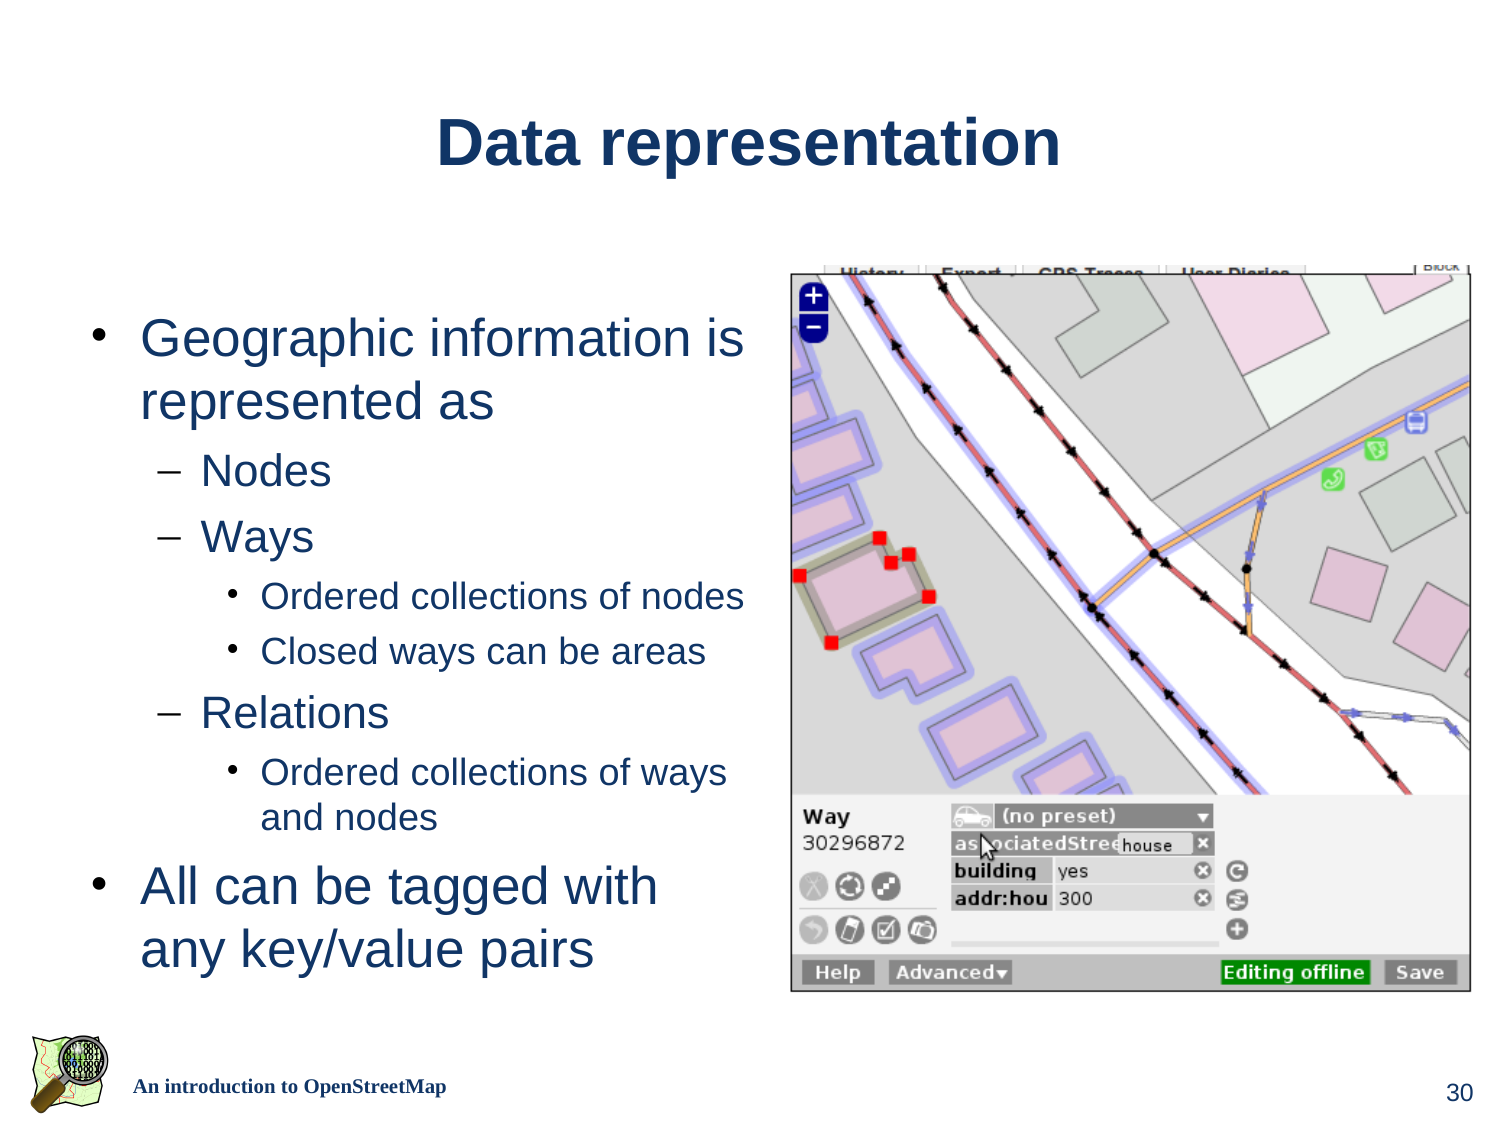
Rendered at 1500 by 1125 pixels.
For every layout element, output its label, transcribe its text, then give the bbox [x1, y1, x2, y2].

title Data representation [74, 44, 1425, 233]
picture [785, 265, 1477, 995]
list Geographic information is represented as Nodes Ways Ordered collections of nodes Closed ways can be areas Relations Ordered collections of ways and nodes All can be tagged with any key/value pairs [74, 295, 768, 1038]
picture [29, 1033, 110, 1114]
